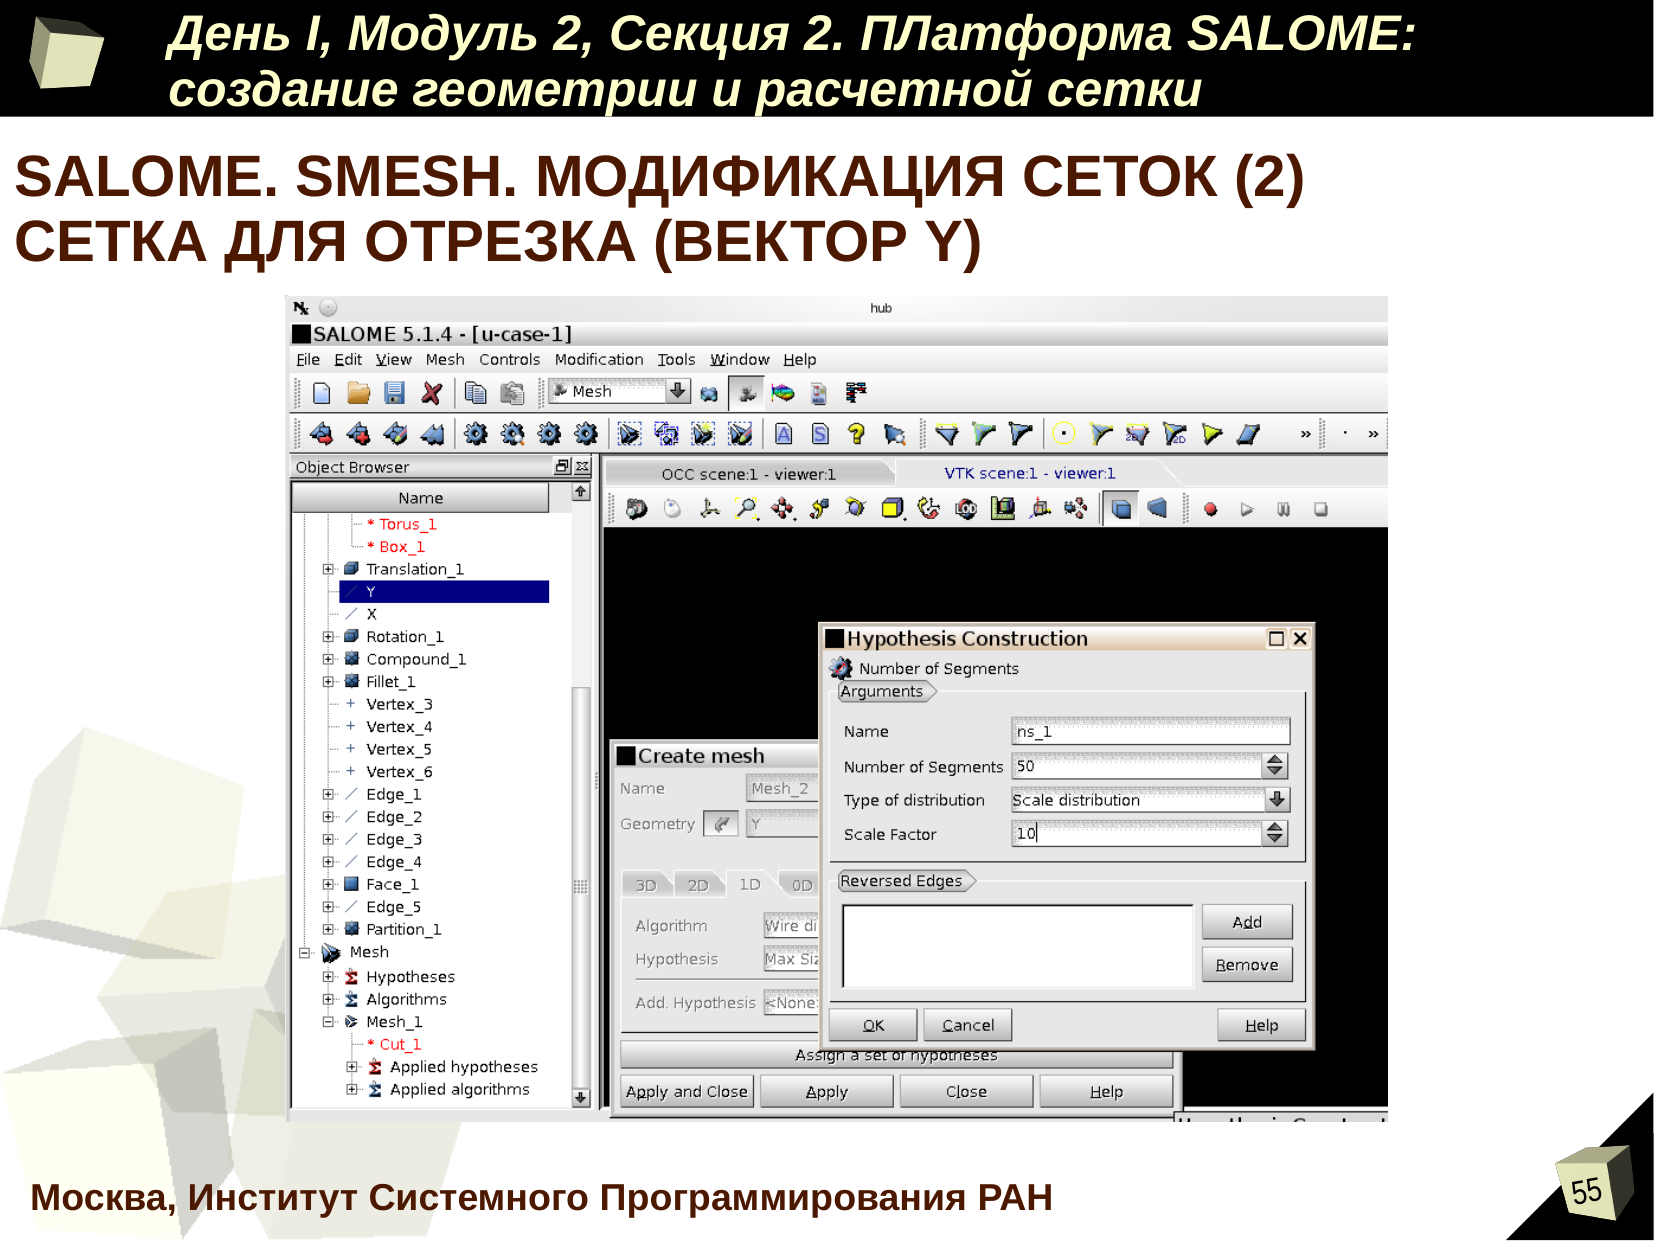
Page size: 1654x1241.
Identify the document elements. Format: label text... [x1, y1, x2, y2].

text_box SALOME. SMESH. МОДИФИКАЦИЯ СЕТОК (2) СЕТКА ДЛЯ ОТРЕЗКА (ВЕКТОР Y) [0, 136, 1654, 282]
picture [464, 1193, 472, 1198]
picture [0, 295, 1388, 1241]
